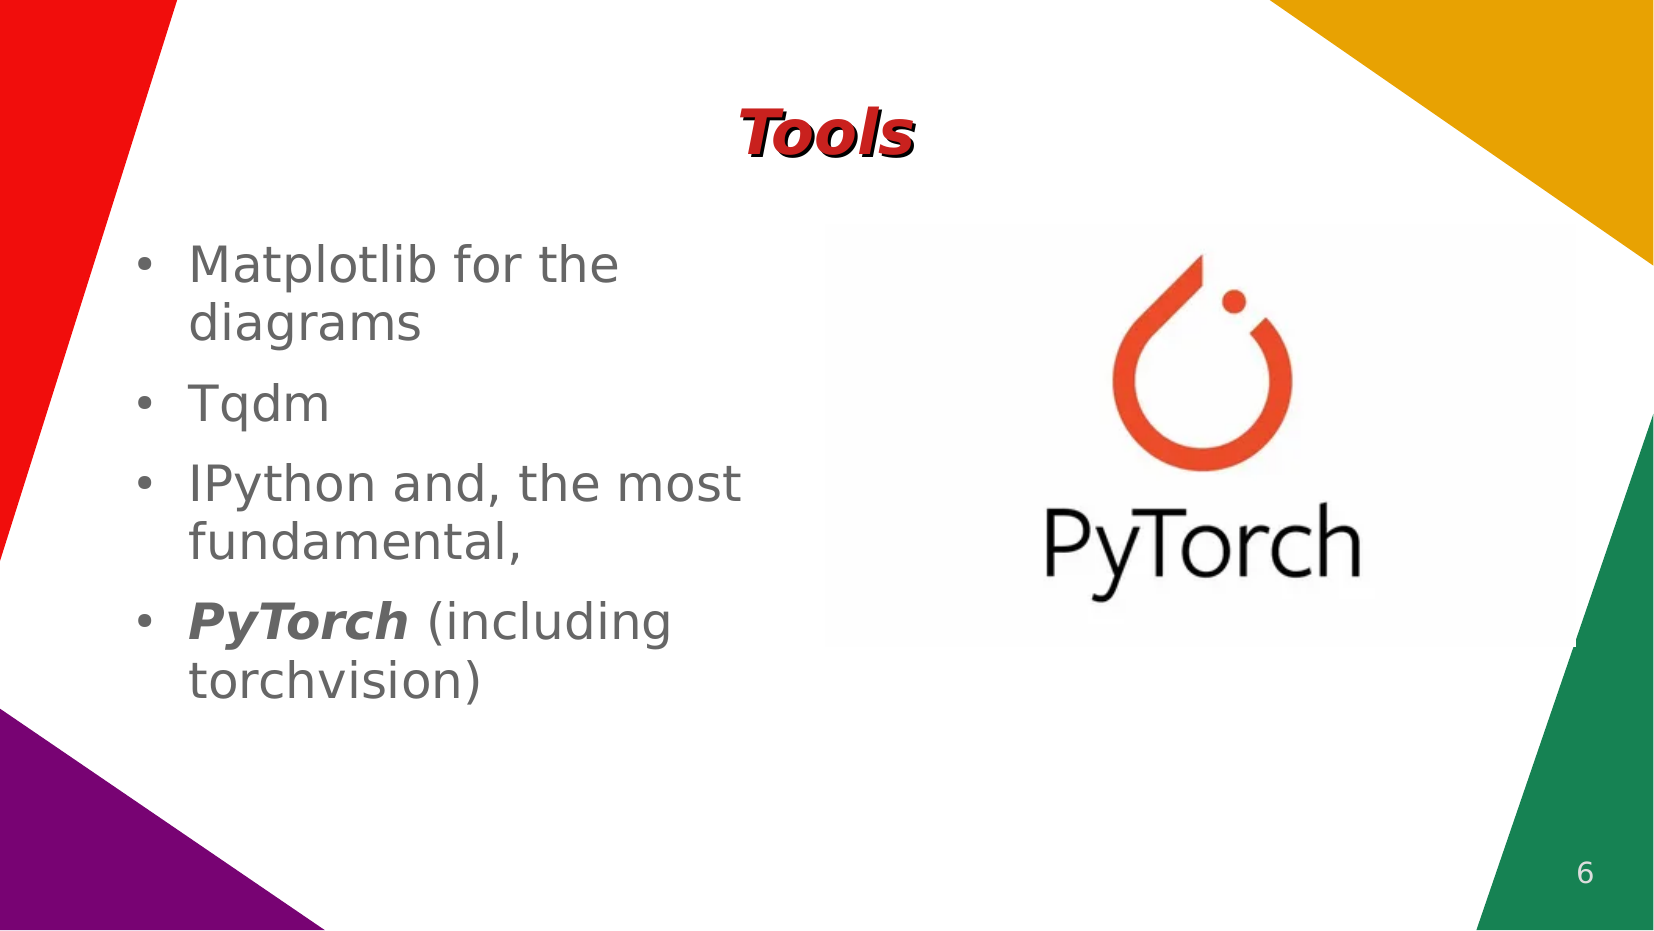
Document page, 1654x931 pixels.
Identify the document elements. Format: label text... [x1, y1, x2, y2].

list Matplotlib for the diagrams Tqdm IPython and, the most fundamental, PyTorch (including torchvision) [118, 236, 810, 827]
picture [825, 224, 1576, 647]
title Tools [118, 59, 1536, 207]
